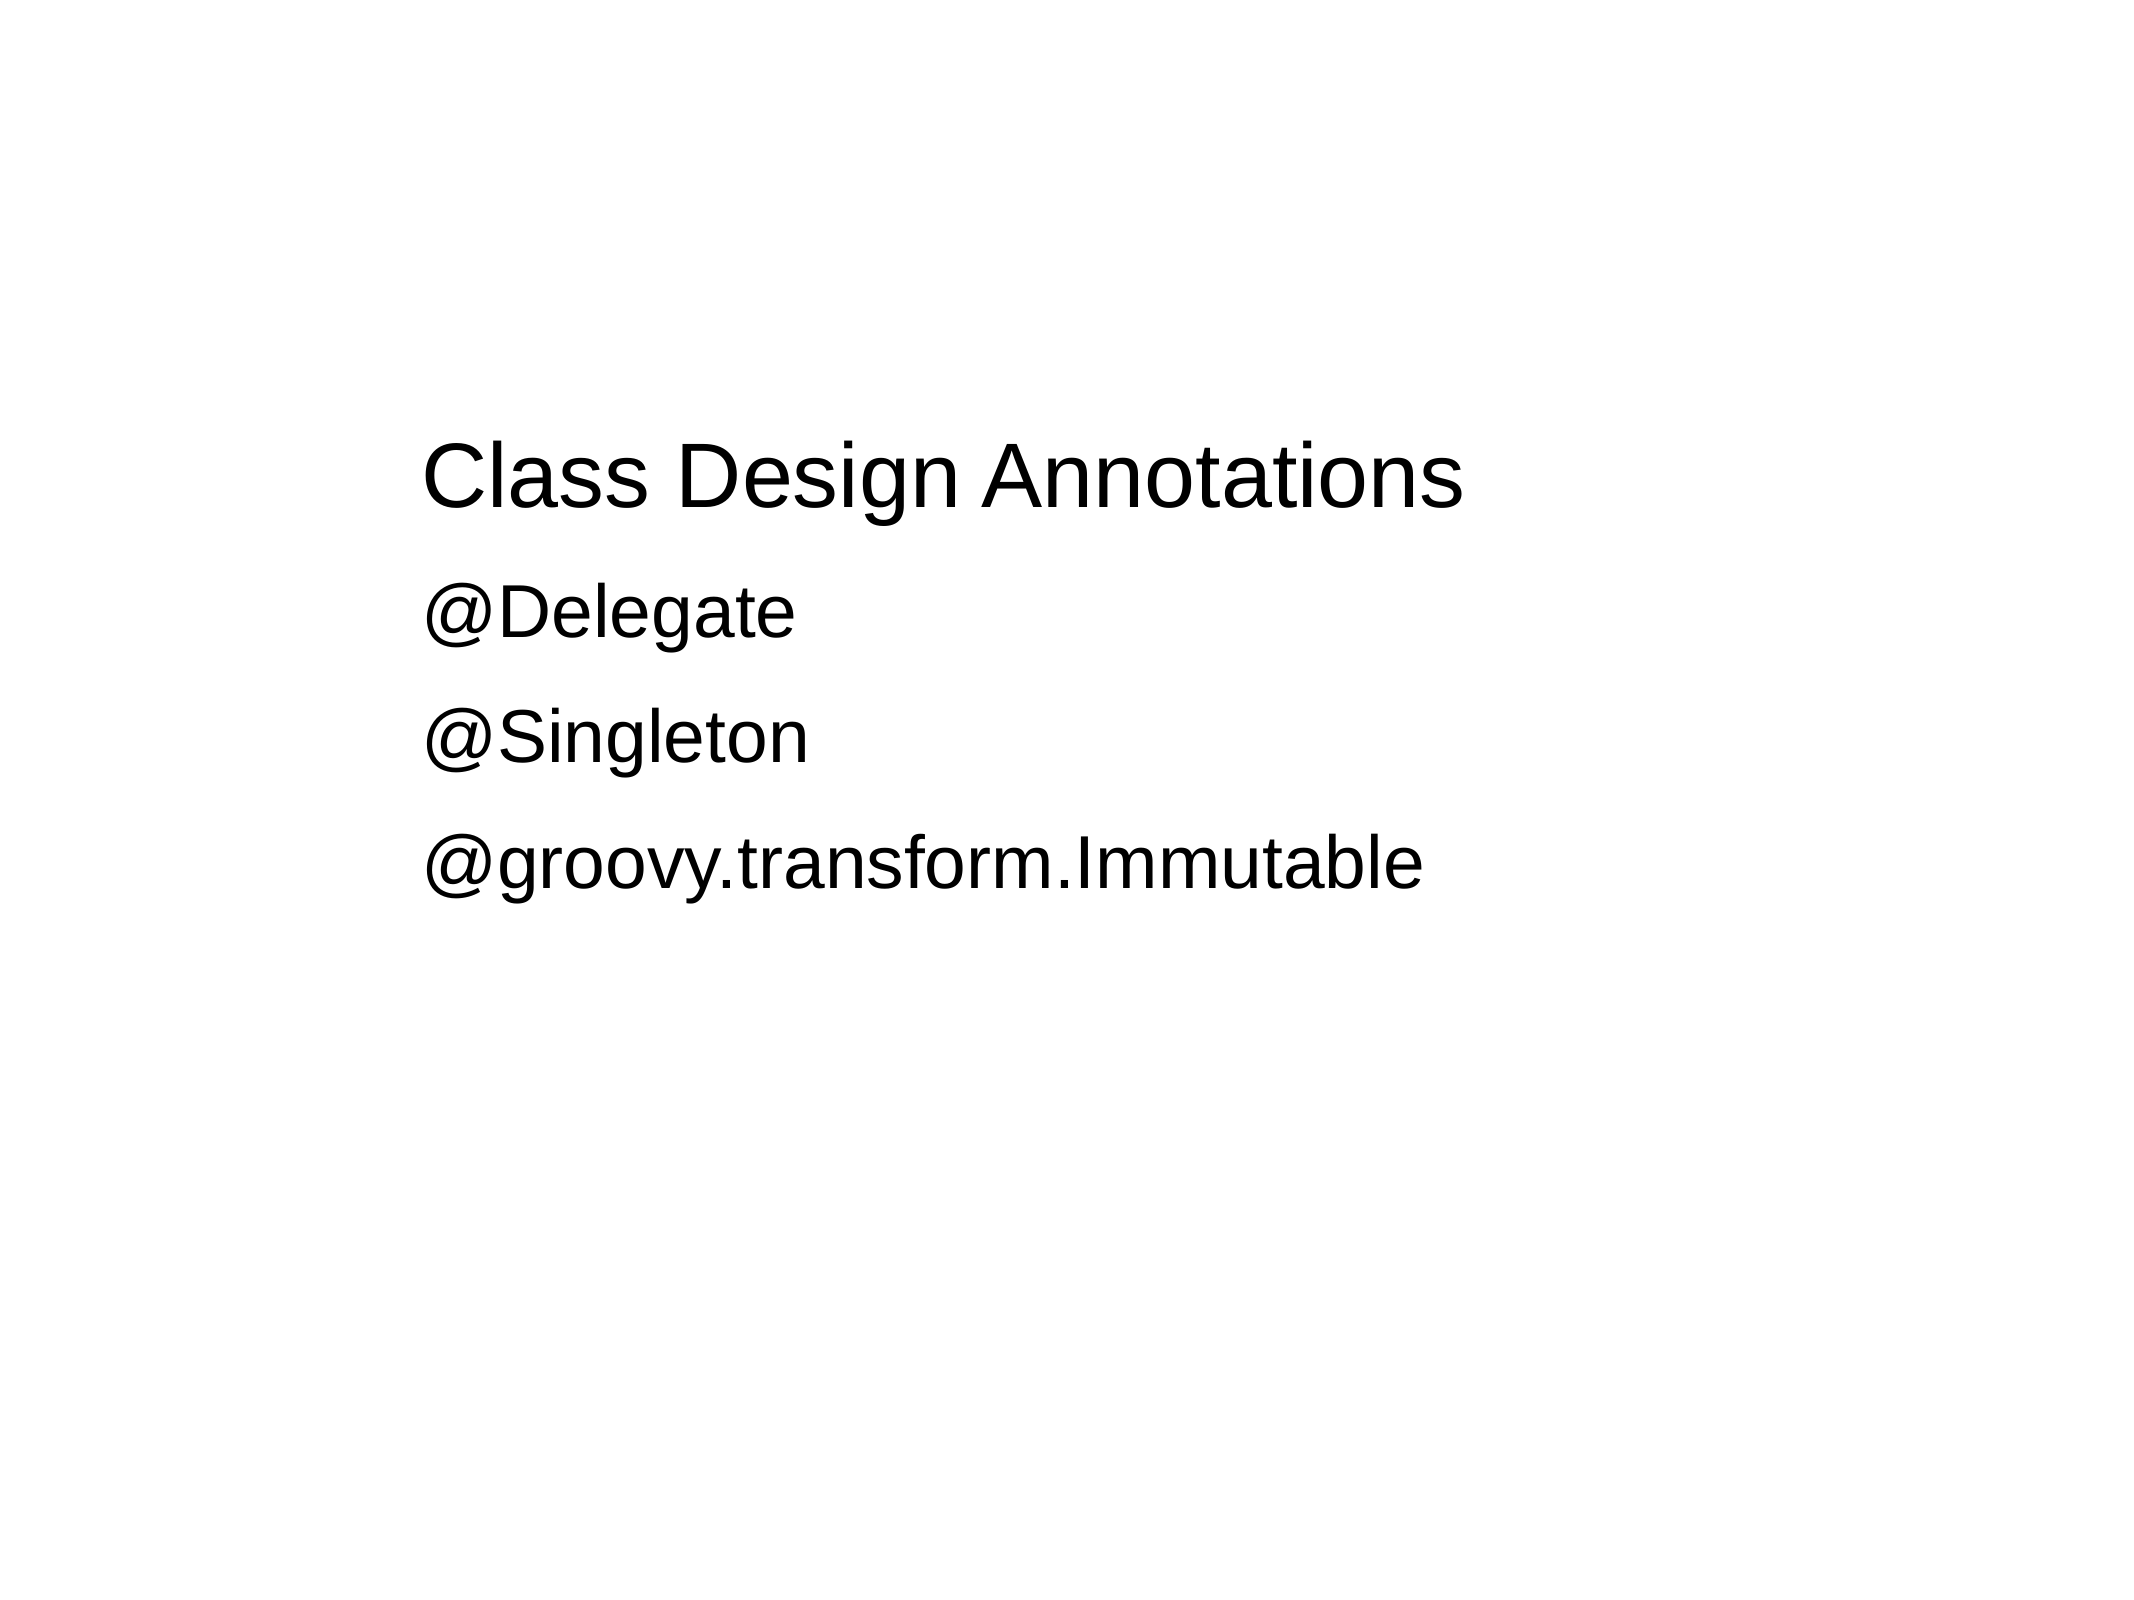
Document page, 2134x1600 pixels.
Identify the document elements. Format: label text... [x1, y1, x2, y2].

text_box Class Design Annotations @Delegate @Singleton @groovy.transform.Immutable [421, 373, 1986, 1395]
